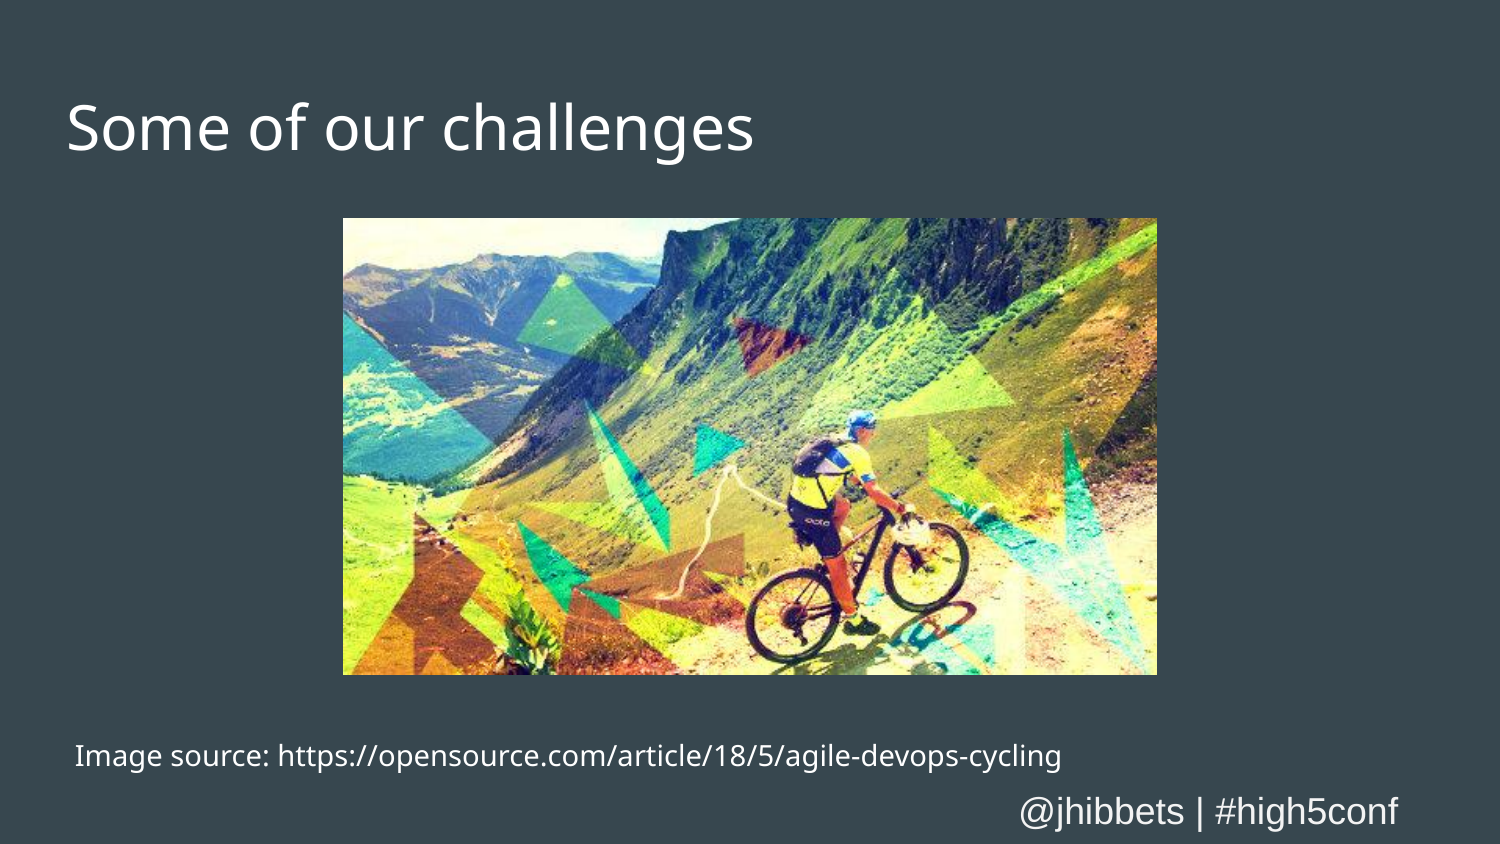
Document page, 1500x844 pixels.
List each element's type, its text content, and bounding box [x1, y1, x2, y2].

title Some of our challenges [51, 72, 1449, 167]
picture [343, 218, 1157, 675]
text_box Image source: https://opensource.com/article/18/5/agile-devops-cycling [59, 722, 1360, 769]
